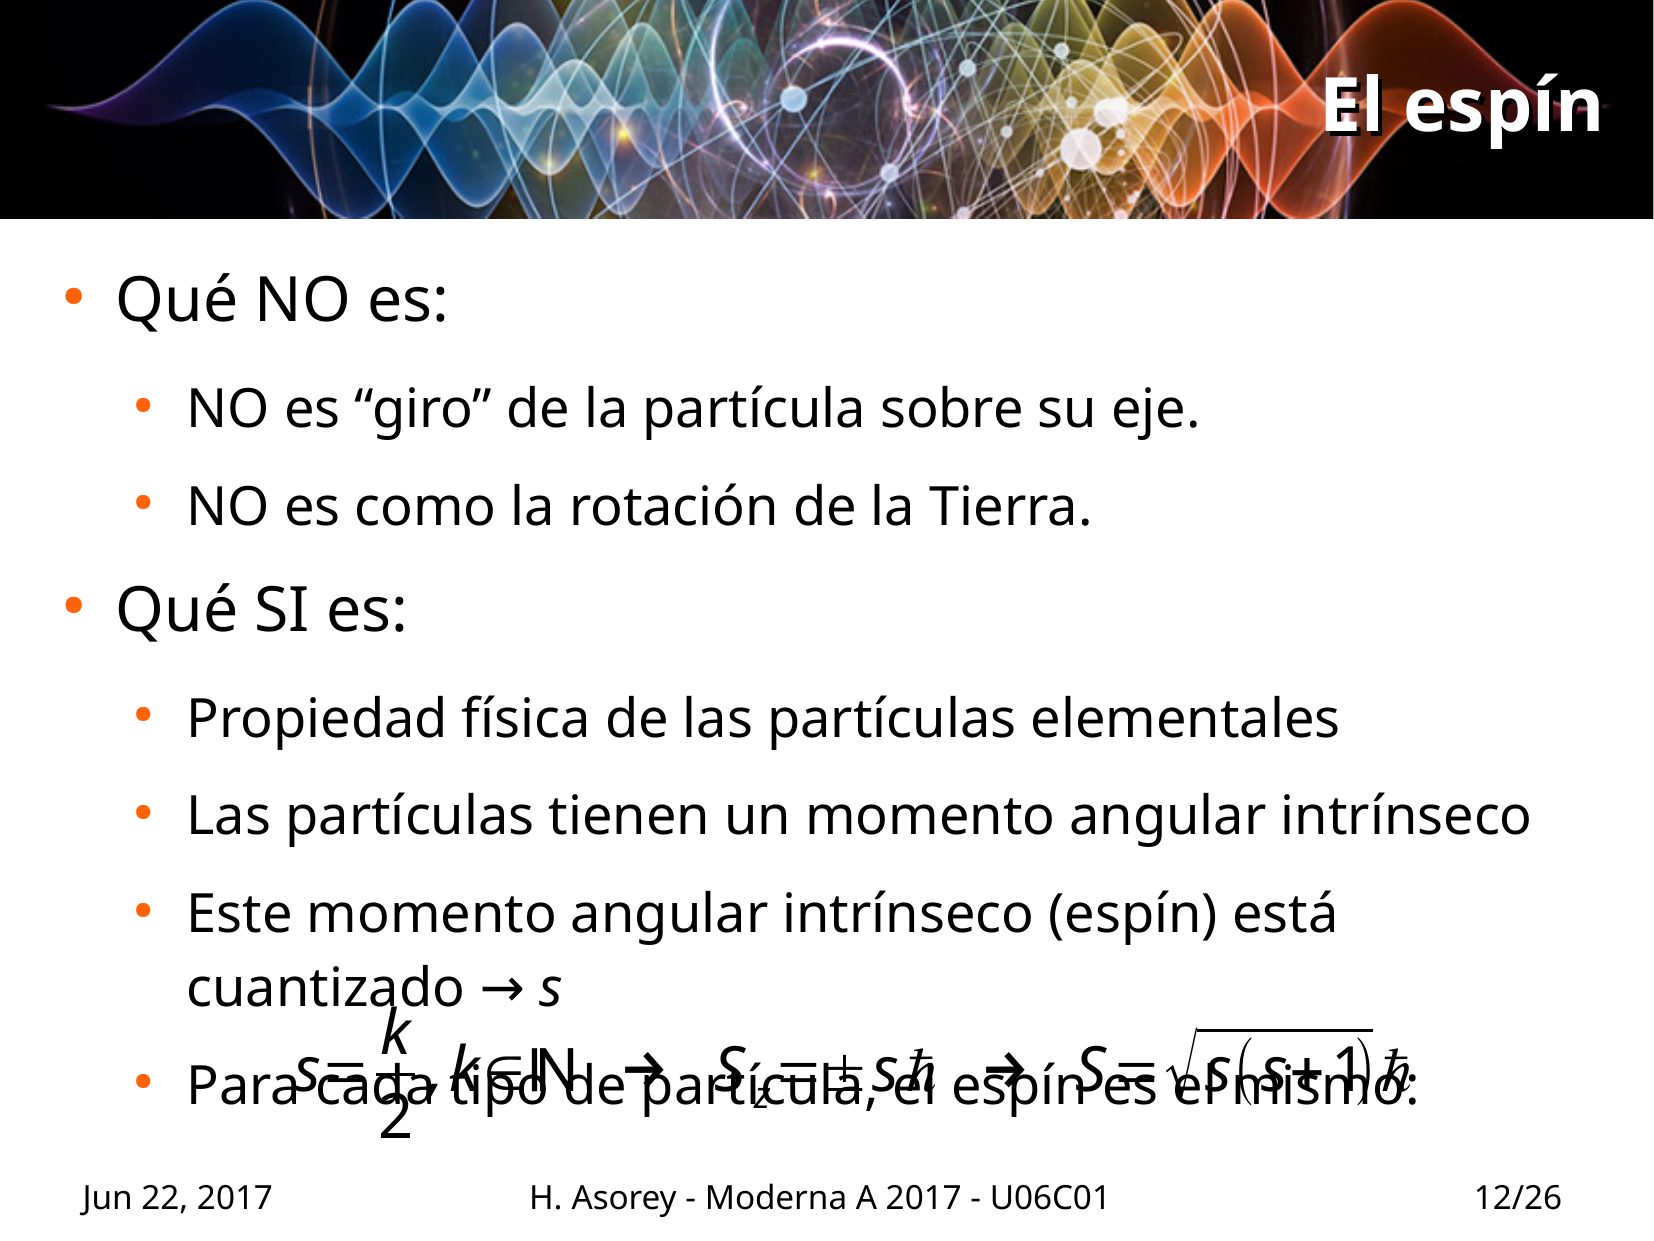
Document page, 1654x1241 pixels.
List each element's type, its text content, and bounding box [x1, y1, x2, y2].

title El espín [45, 15, 1606, 191]
list Qué NO es: NO es “giro” de la partícula sobre su eje. NO es como la rotación de la Tierra. Qué SI es: Propiedad física de las partículas elementales Las partículas tienen un momento angular intrínseco Este momento angular intrínseco (espín) está cuantizado → s Para cada tipo de partícula, el espín es el mismo: [45, 255, 1606, 1156]
chart [285, 993, 1420, 1156]
picture [0, 0, 1654, 219]
